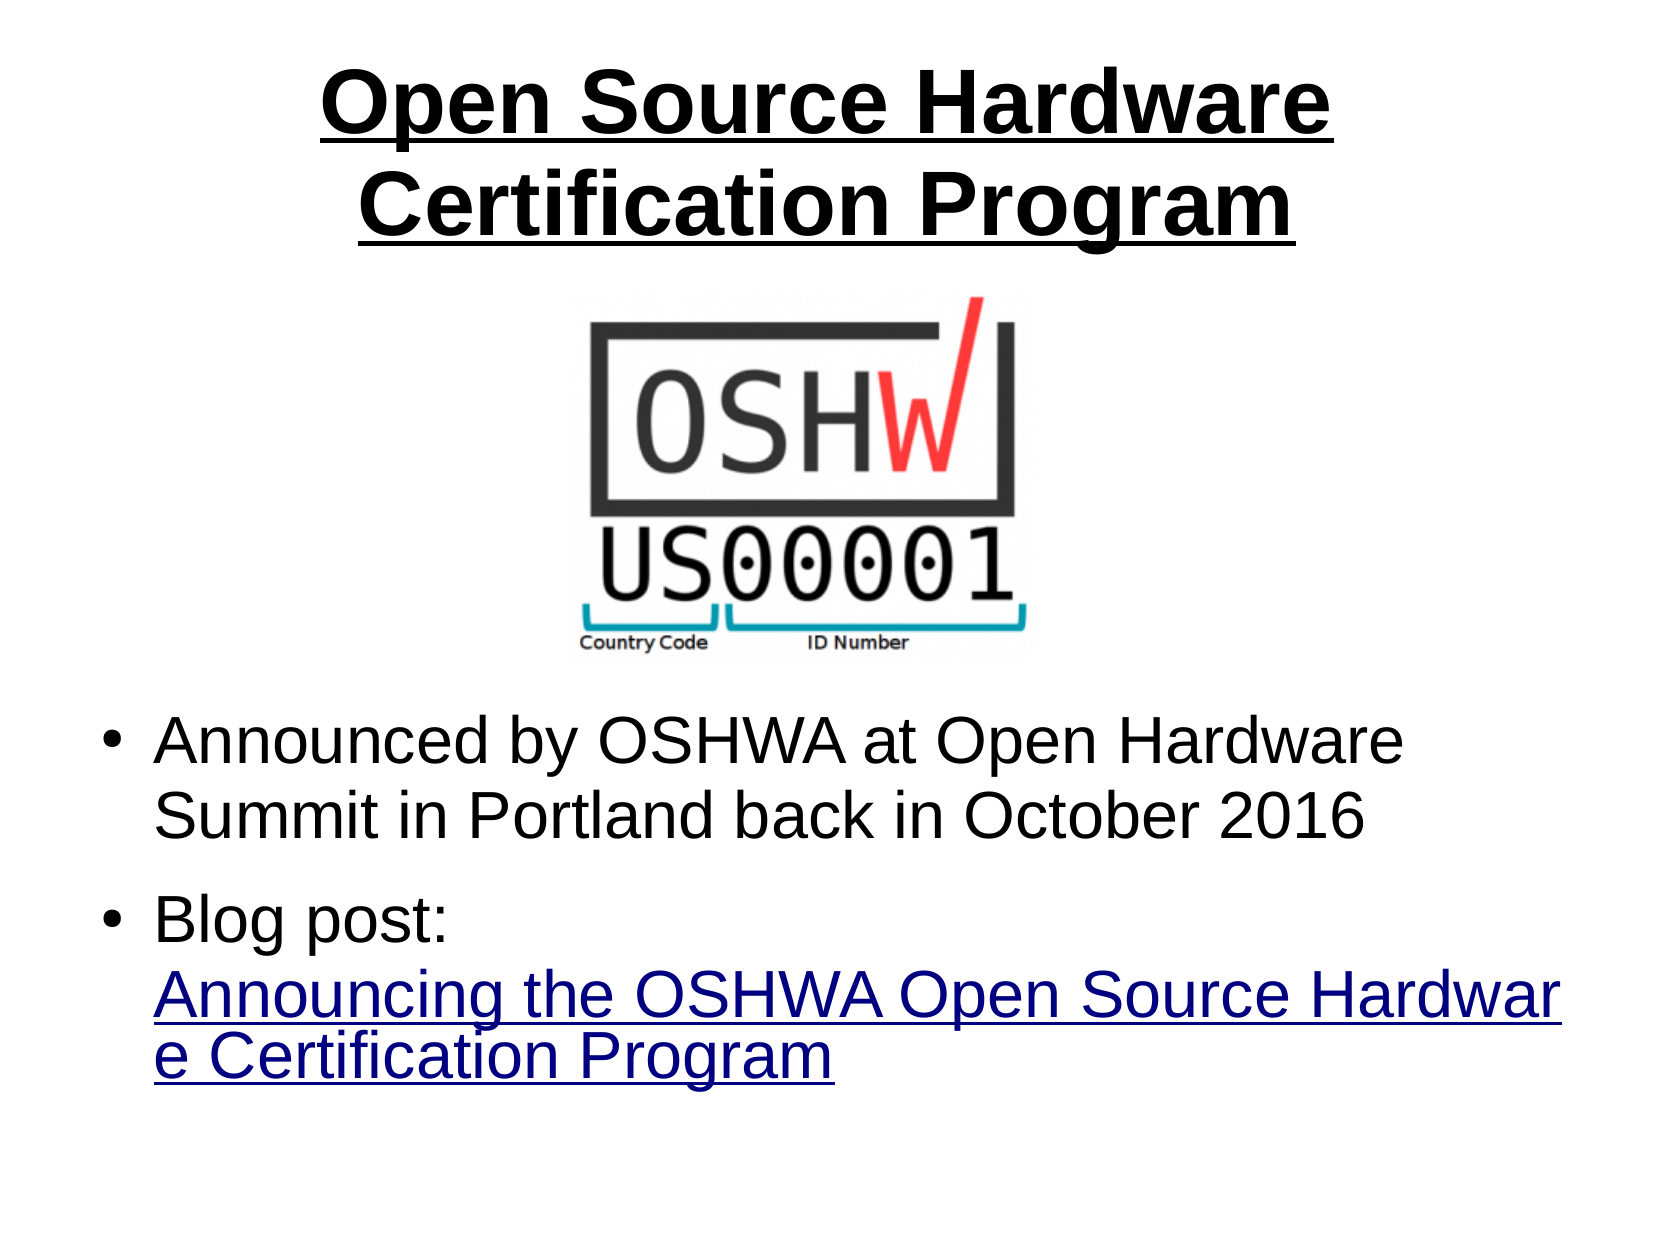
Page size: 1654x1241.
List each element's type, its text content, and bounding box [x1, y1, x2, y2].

picture [568, 291, 1038, 664]
list Announced by OSHWA at Open Hardware Summit in Portland back in October 2016 Blog post:Announcing the OSHWA Open Source Hardware Certification Program [82, 703, 1571, 1241]
title Open Source Hardware Certification Program [82, 49, 1571, 257]
